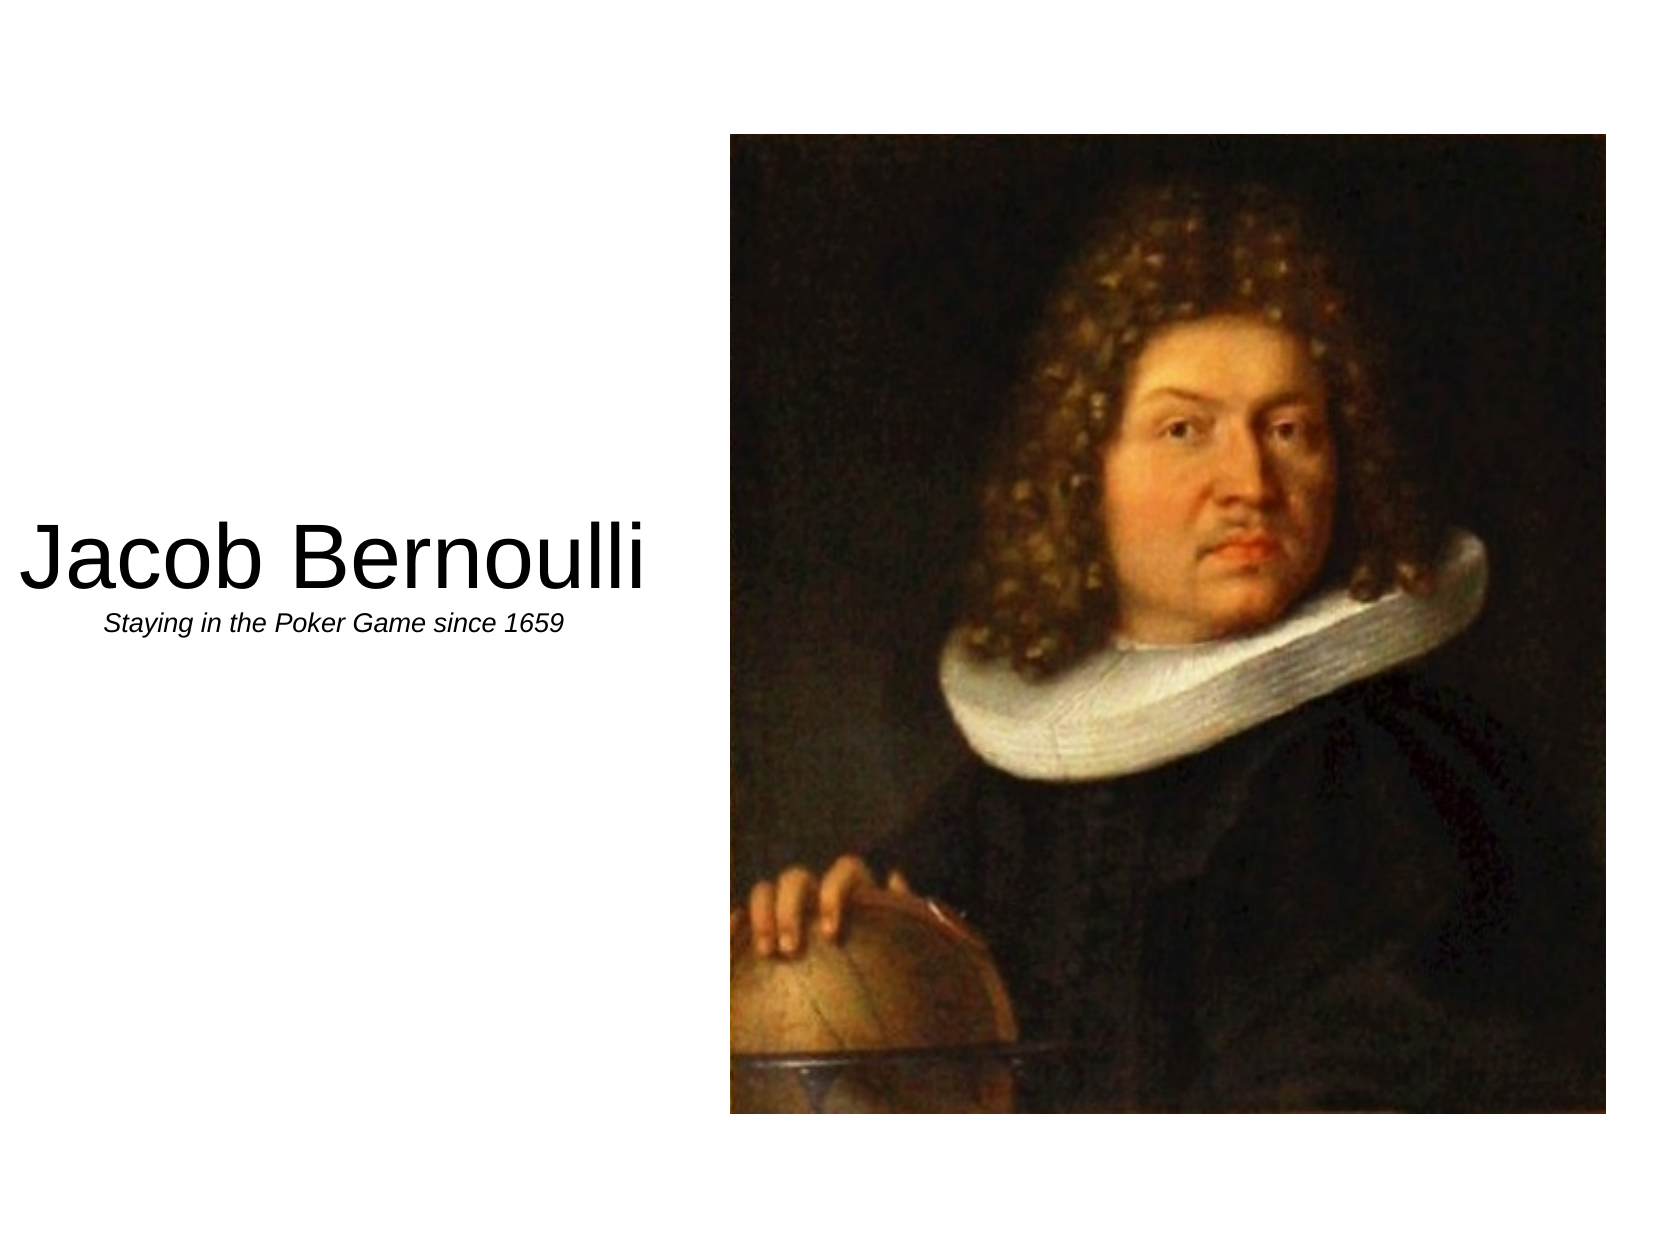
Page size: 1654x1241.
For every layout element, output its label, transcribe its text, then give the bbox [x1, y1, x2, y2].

title Jacob Bernoulli Staying in the Poker Game since 1659 [0, 465, 1103, 679]
picture [730, 134, 1606, 1114]
